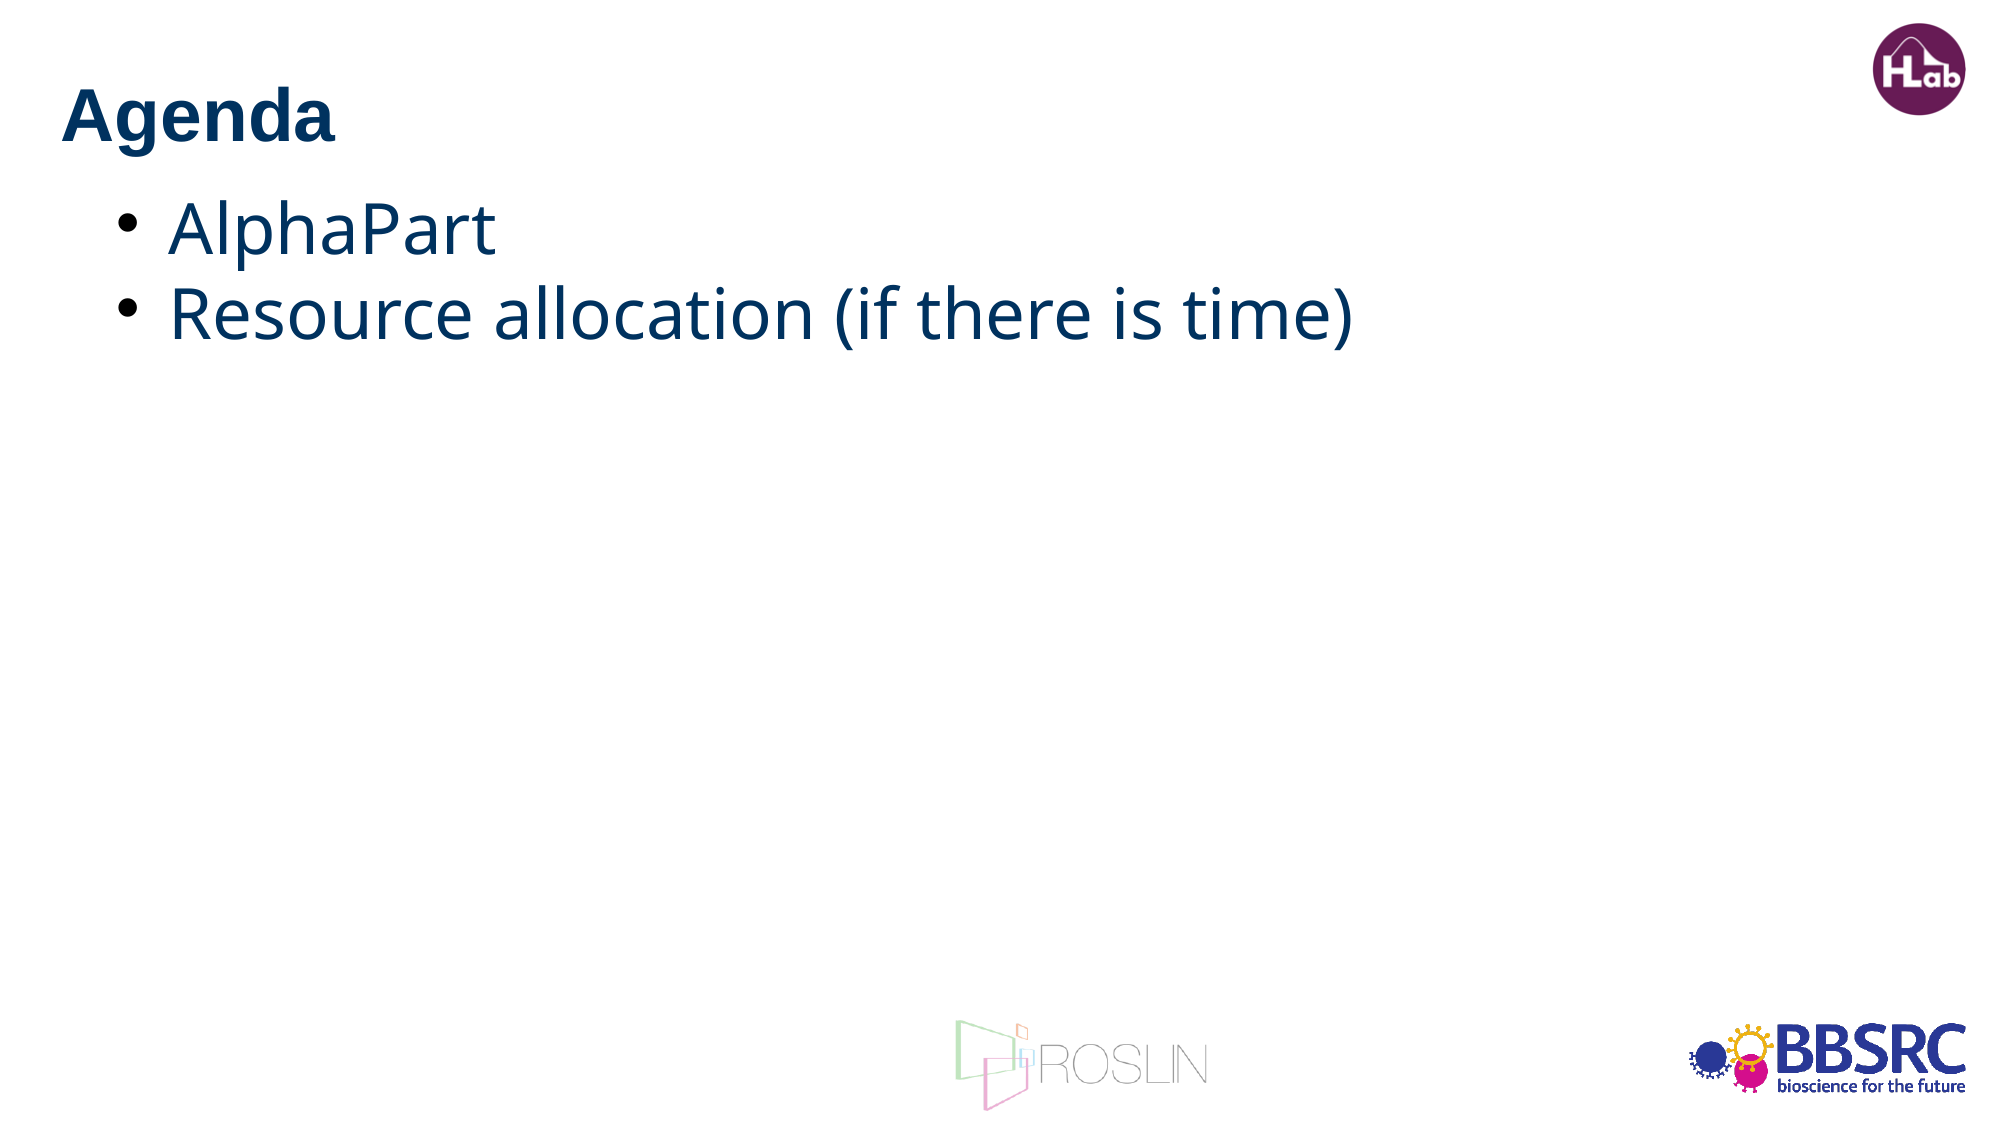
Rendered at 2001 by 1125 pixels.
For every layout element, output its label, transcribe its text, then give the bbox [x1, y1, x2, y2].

picture [1687, 1020, 1966, 1099]
text_box AlphaPart Resource allocation (if there is time) [83, 176, 1966, 975]
text_box Agenda [45, 59, 1926, 166]
picture [948, 985, 1220, 1125]
picture [1872, 21, 1966, 116]
